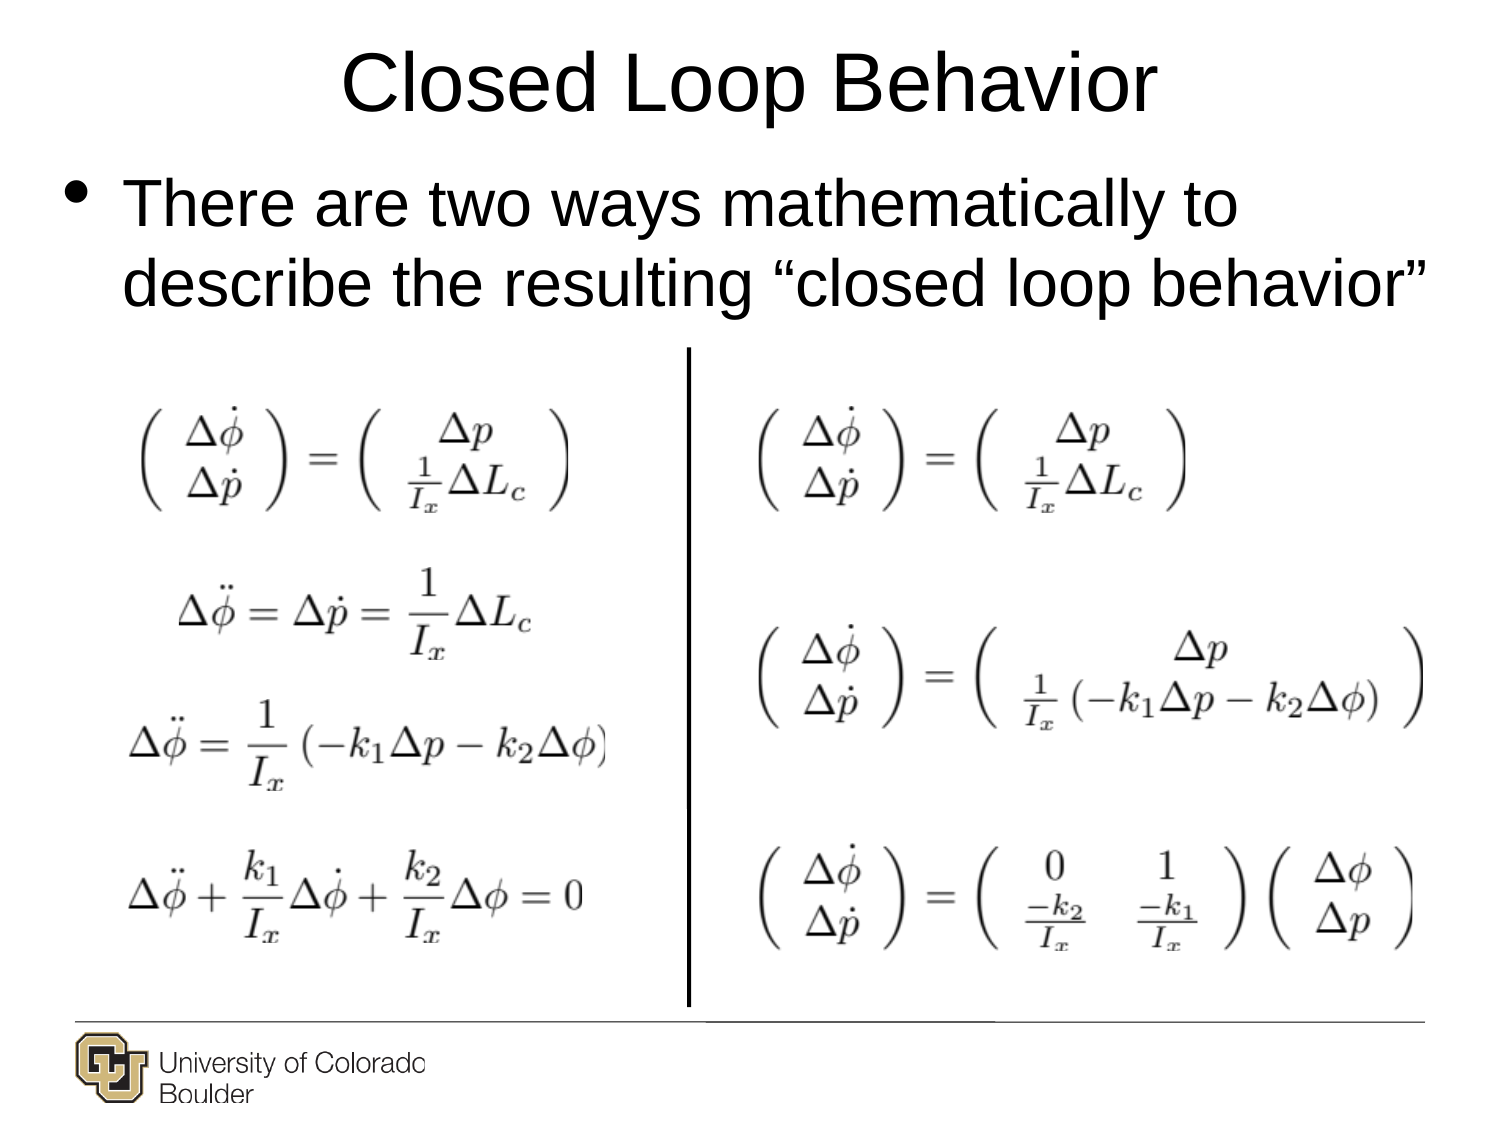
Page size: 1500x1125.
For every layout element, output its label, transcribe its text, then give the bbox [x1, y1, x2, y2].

picture [758, 842, 1413, 951]
picture [128, 849, 583, 943]
picture [758, 406, 1186, 513]
picture [141, 406, 569, 513]
list There are two ways mathematically to describe the resulting “closed loop behavior” [50, 152, 1456, 1007]
picture [128, 699, 606, 791]
title Closed Loop Behavior [75, 18, 1425, 139]
picture [178, 567, 531, 660]
picture [758, 624, 1423, 731]
